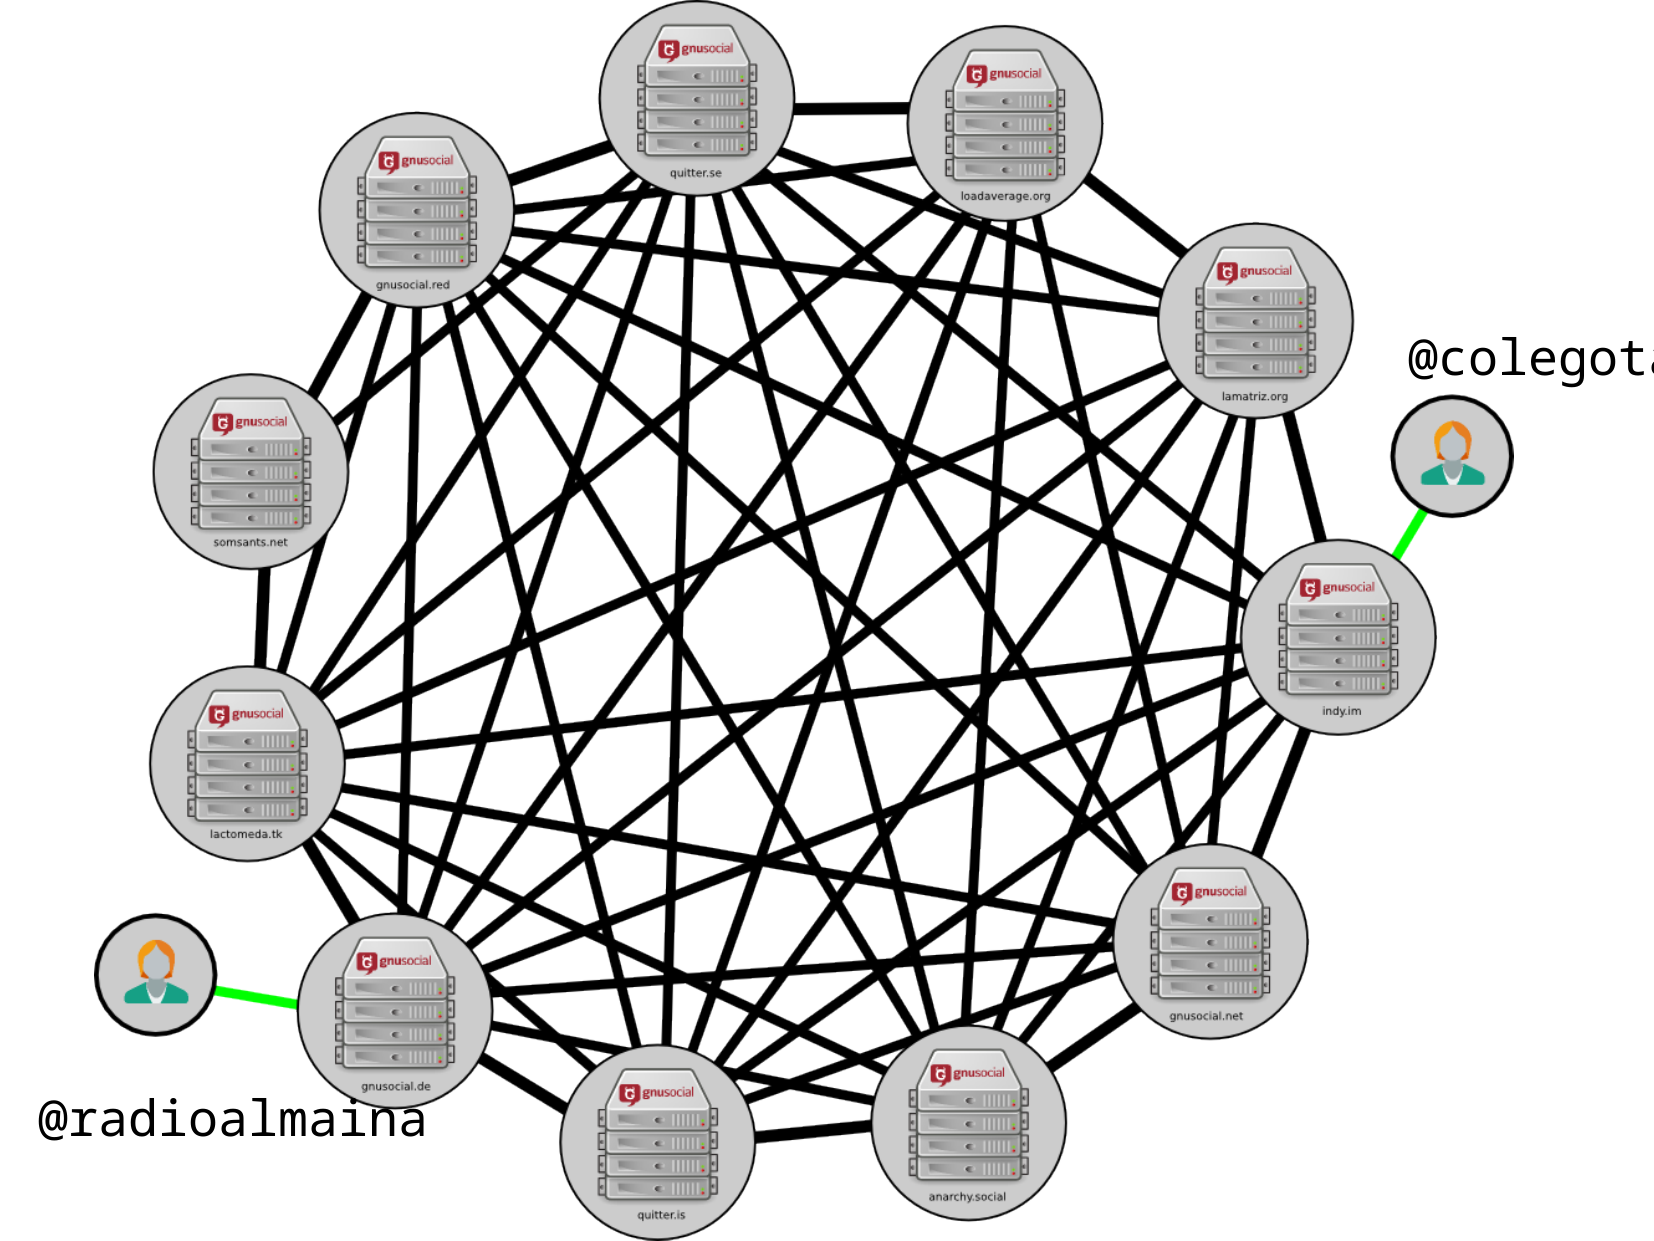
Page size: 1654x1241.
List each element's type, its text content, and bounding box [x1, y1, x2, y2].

text_box @radioalmaina [23, 1075, 461, 1151]
text_box @colegota [1393, 314, 1654, 390]
picture [94, 0, 1514, 1241]
